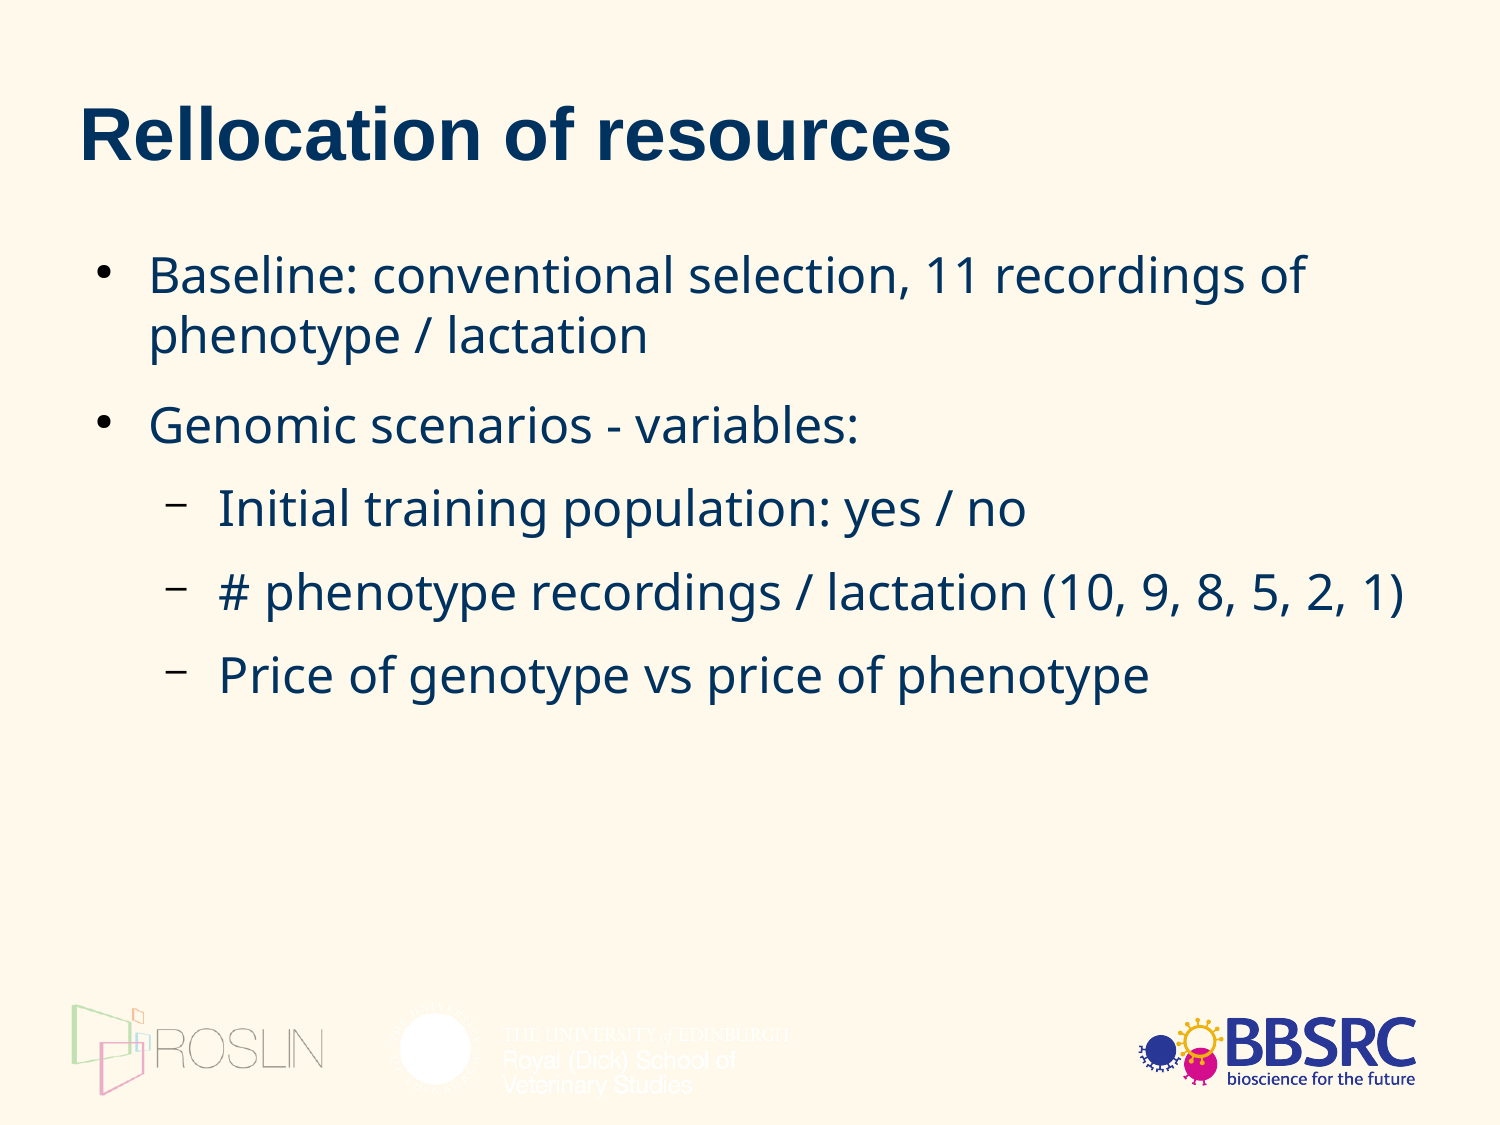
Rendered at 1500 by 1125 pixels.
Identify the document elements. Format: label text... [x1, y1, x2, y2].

list Baseline: conventional selection, 11 recordings of phenotype / lactation Genomic scenarios - variables: Initial training population: yes / no # phenotype recordings / lactation (10, 9, 8, 5, 2, 1) Price of genotype vs price of phenotype [62, 236, 1425, 975]
title Rellocation of resources [64, 78, 1425, 185]
picture [1137, 1014, 1416, 1092]
picture [64, 975, 336, 1118]
